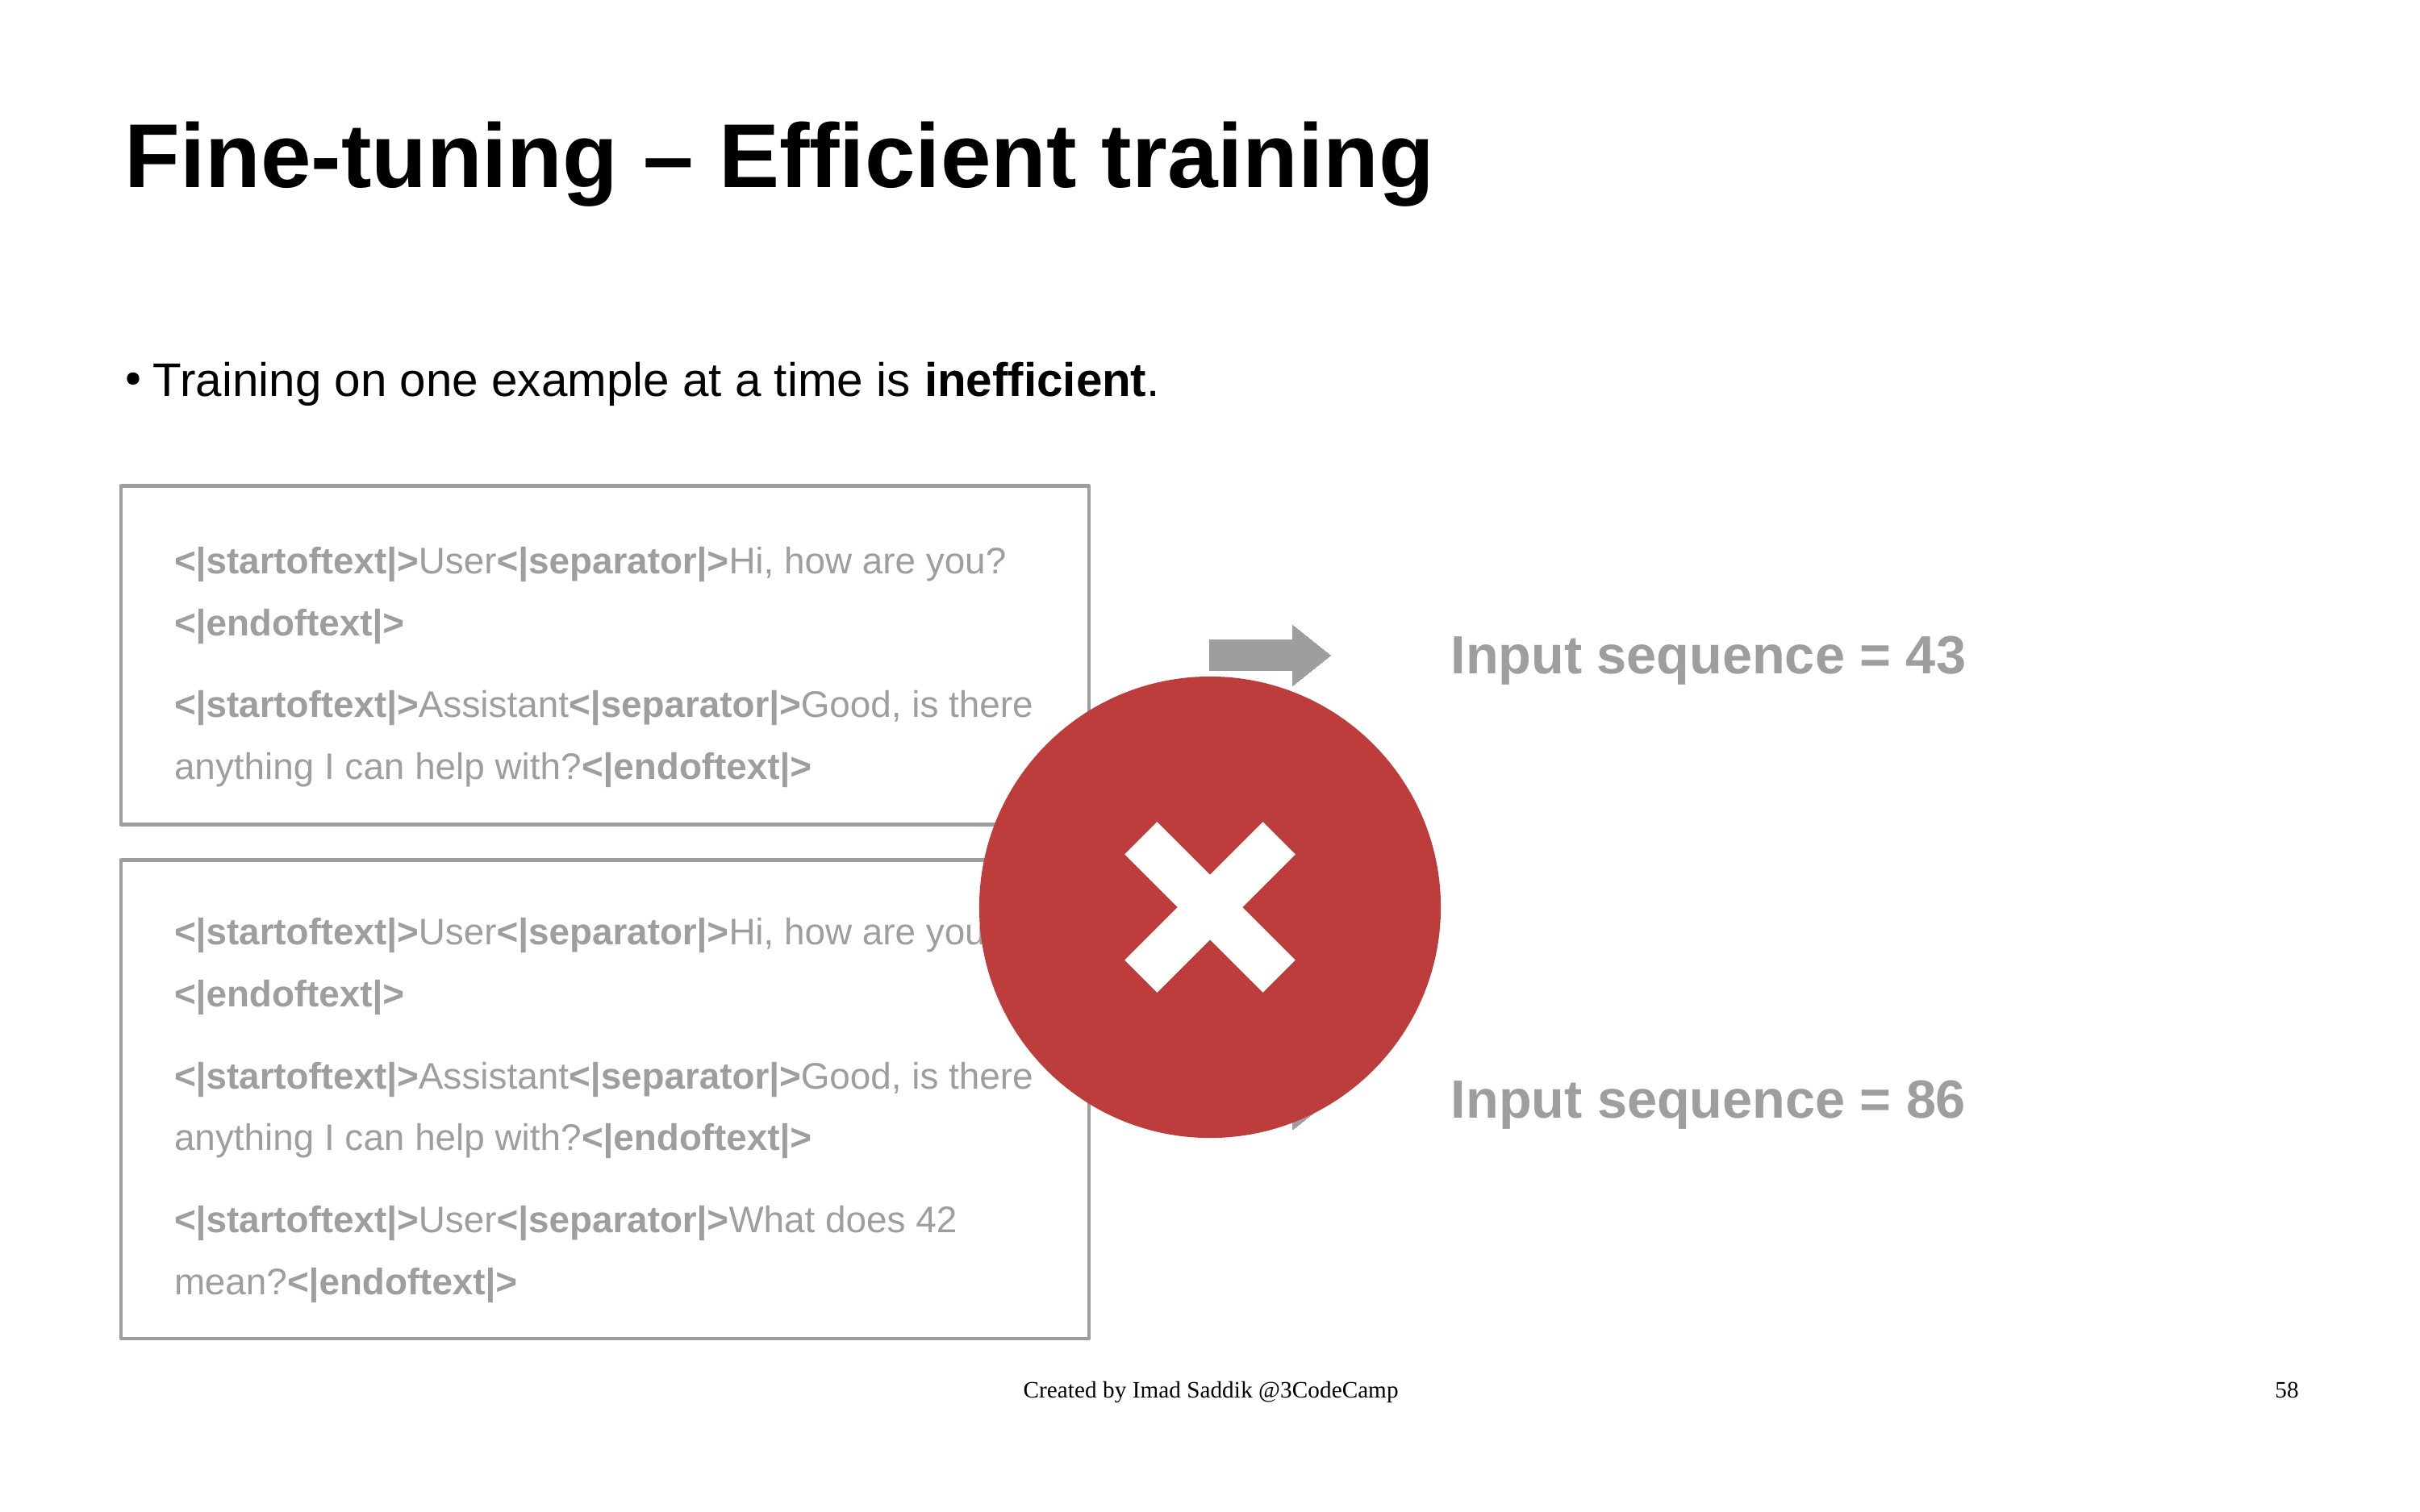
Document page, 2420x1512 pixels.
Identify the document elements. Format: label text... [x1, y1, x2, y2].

picture [933, 630, 1487, 1185]
text_box Fine-tuning – Efficient training [112, 61, 1664, 251]
text_box Training on one example at a time is inefficient. [112, 322, 1906, 453]
text_box [90, 453, 2269, 1361]
